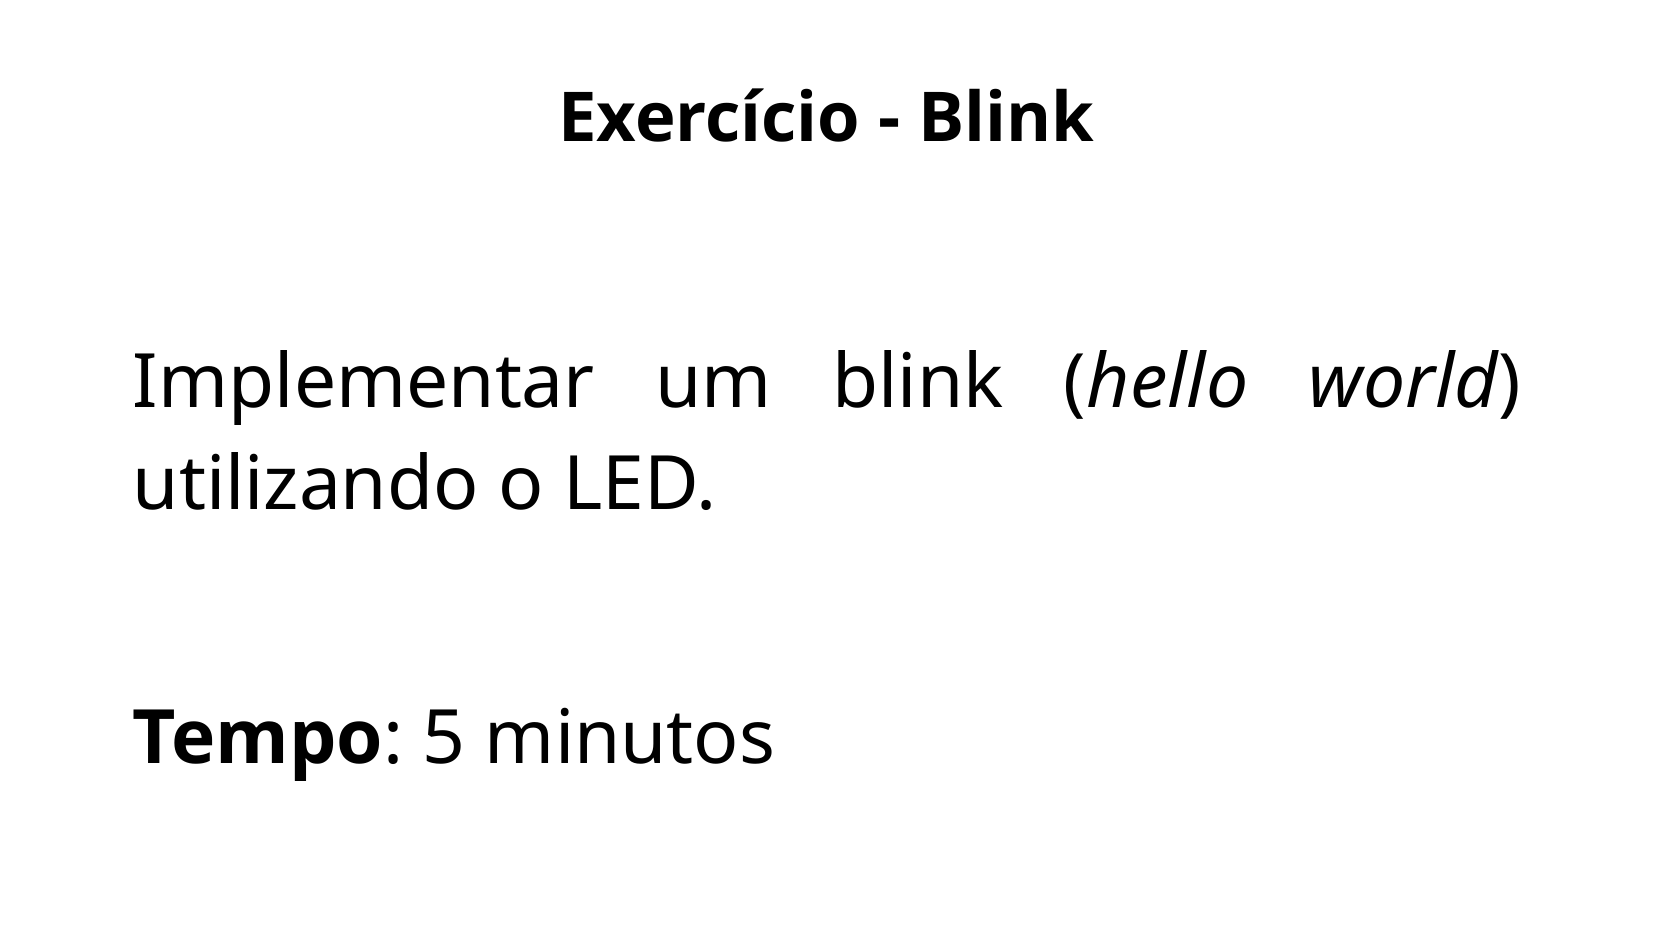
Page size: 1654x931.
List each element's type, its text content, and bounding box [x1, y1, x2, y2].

title Exercício - Blink [82, 37, 1571, 193]
text_box Implementar um blink (hello world) utilizando o LED. Tempo: 5 minutos [118, 319, 1536, 824]
